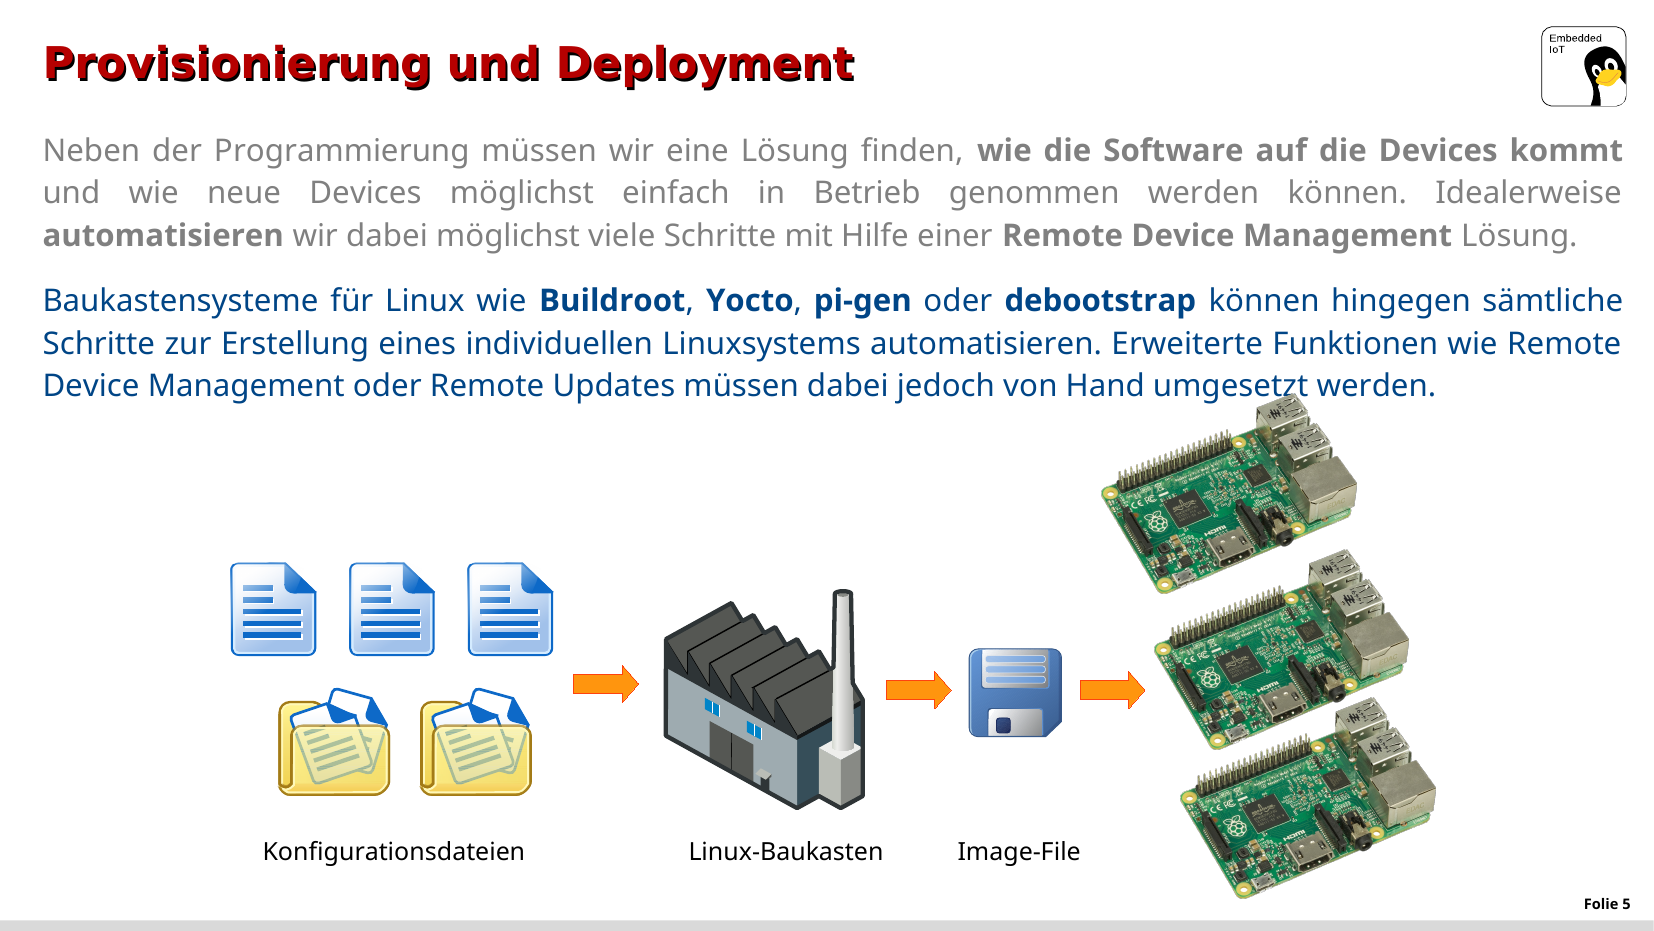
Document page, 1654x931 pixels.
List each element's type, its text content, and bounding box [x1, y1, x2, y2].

text_box Linux-Baukasten [665, 825, 907, 910]
picture [1101, 393, 1436, 899]
text_box Image-File [932, 825, 1106, 900]
picture [336, 558, 445, 662]
list Neben der Programmierung müssen wir eine Lösung finden, wie die Software auf die Devices kommt und wie neue Devices möglichst einfach in Betrieb genommen werden können. Idealerweise automatisieren wir dabei möglichst viele Schritte mit Hilfe einer Remote Device Management Lösung. Baukastensysteme für Linux wie Buildroot, Yocto, pi-gen oder debootstrap können hingegen sämtliche Schritte zur Erstellung eines individuellen Linuxsystems automatisieren. Erweiterte Funktionen wie Remote Device Management oder Remote Updates müssen dabei jedoch von Hand umgesetzt werden. [42, 127, 1625, 375]
picture [951, 630, 1081, 754]
picture [218, 558, 327, 662]
text_box [573, 665, 639, 703]
picture [663, 589, 865, 811]
text_box [886, 671, 952, 709]
text_box [1080, 671, 1145, 709]
picture [259, 669, 554, 816]
title Provisionierung und Deployment [42, 21, 1601, 107]
picture [455, 558, 564, 662]
text_box Konfigurationsdateien [239, 825, 549, 910]
